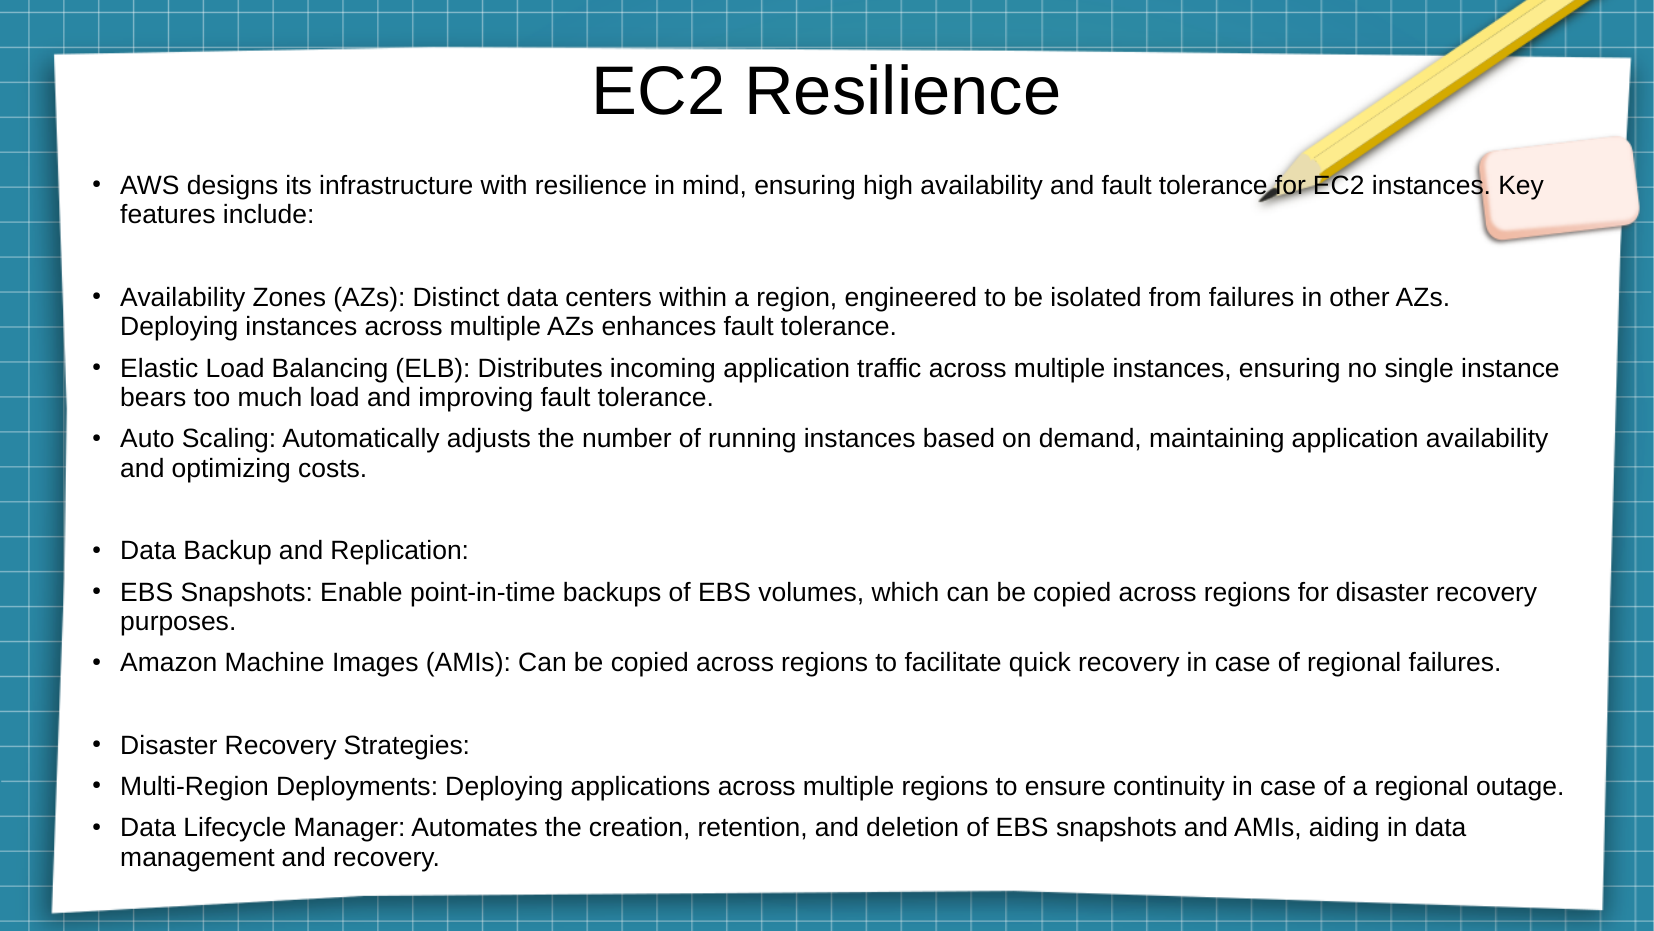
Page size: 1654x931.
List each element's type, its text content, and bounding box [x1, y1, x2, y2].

title EC2 Resilience [82, 13, 1571, 169]
list AWS designs its infrastructure with resilience in mind, ensuring high availability and fault tolerance for EC2 instances. Key features include: Availability Zones (AZs): Distinct data centers within a region, engineered to be isolated from failures in other AZs. Deploying instances across multiple AZs enhances fault tolerance. Elastic Load Balancing (ELB): Distributes incoming application traffic across multiple instances, ensuring no single instance bears too much load and improving fault tolerance. Auto Scaling: Automatically adjusts the number of running instances based on demand, maintaining application availability and optimizing costs. Data Backup and Replication: EBS Snapshots: Enable point-in-time backups of EBS volumes, which can be copied across regions for disaster recovery purposes. Amazon Machine Images (AMIs): Can be copied across regions to facilitate quick recovery in case of regional failures. Disaster Recovery Strategies: Multi-Region Deployments: Deploying applications across multiple regions to ensure continuity in case of a regional outage. Data Lifecycle Manager: Automates the creation, retention, and deletion of EBS snapshots and AMIs, aiding in data management and recovery. [82, 170, 1571, 901]
picture [0, 0, 1654, 931]
